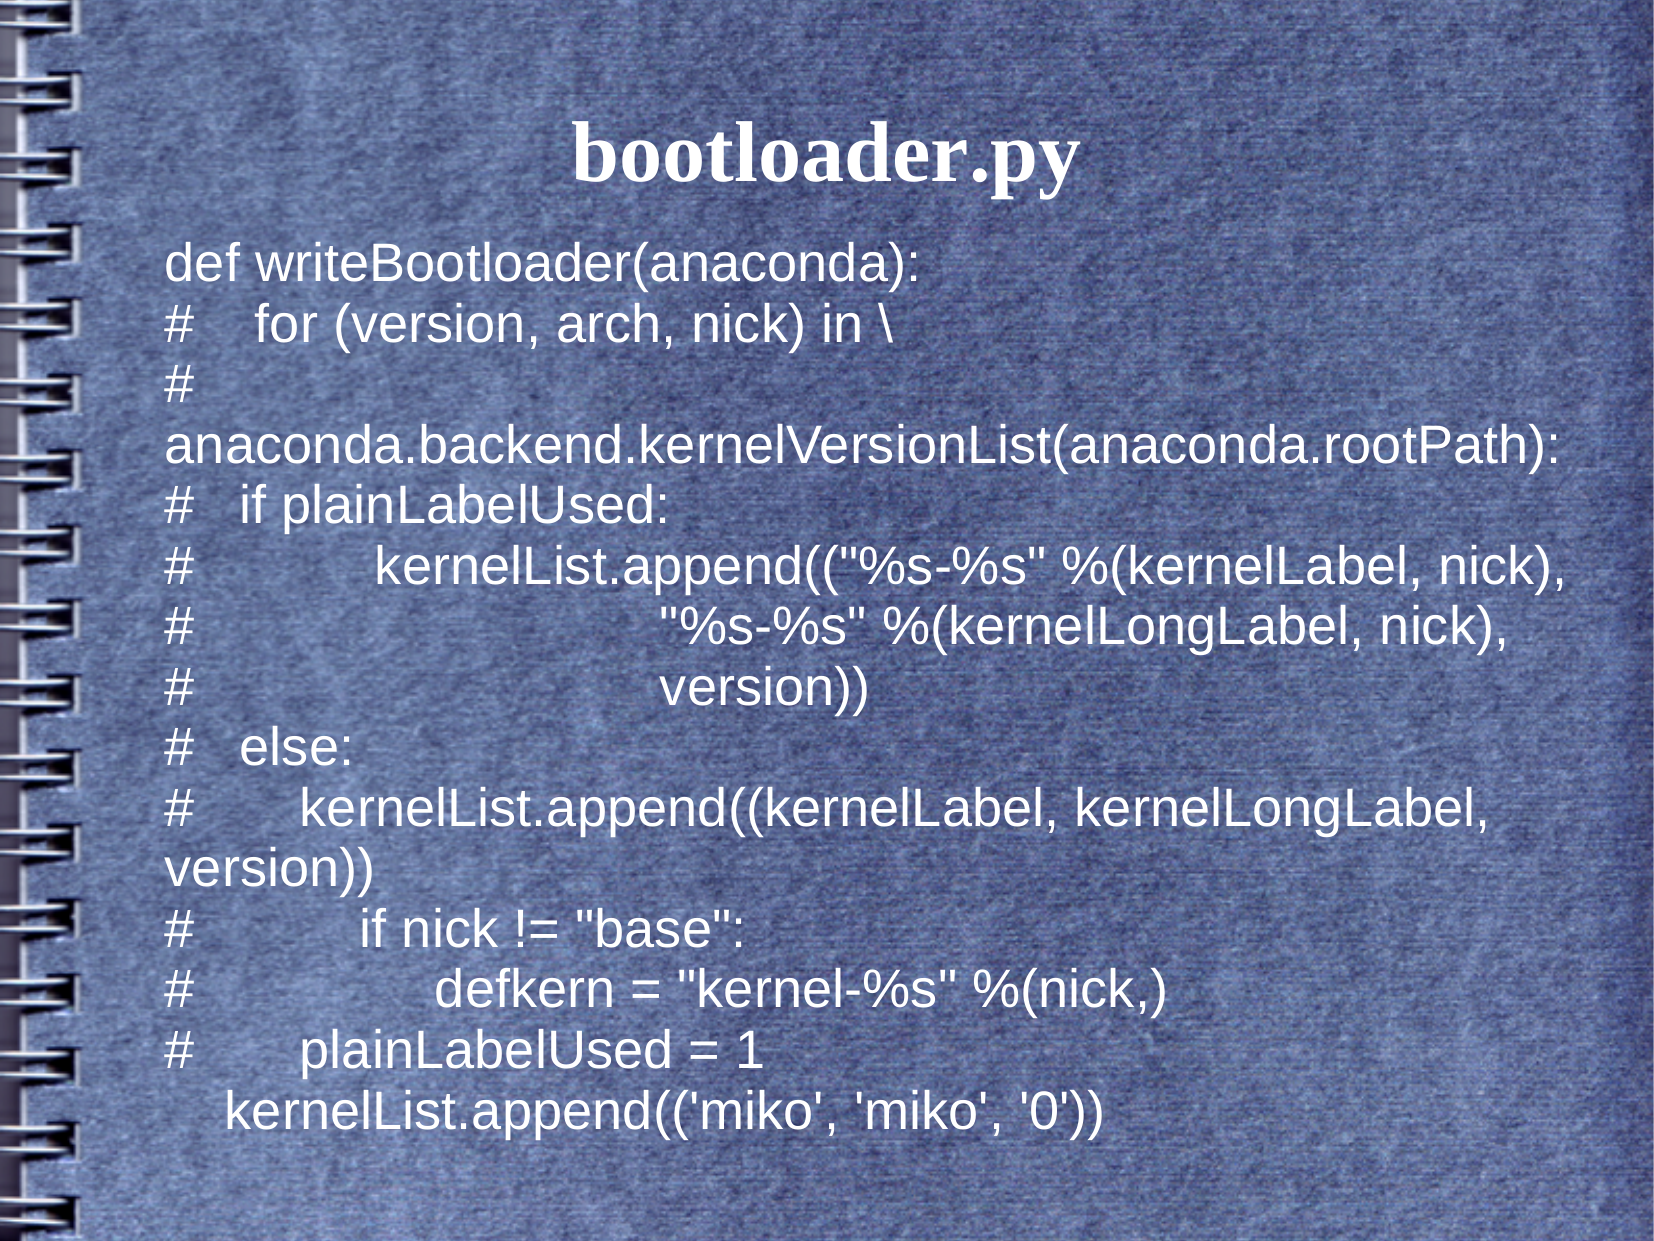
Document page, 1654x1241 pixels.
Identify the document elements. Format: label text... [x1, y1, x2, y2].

text_box def writeBootloader(anaconda): # for (version, arch, nick) in \ # anaconda.backend.kernelVersionList(anaconda.rootPath): # if plainLabelUsed: # kernelList.append(("%s-%s" %(kernelLabel, nick), # "%s-%s" %(kernelLongLabel, nick), # version)) # else: # kernelList.append((kernelLabel, kernelLongLabel, version)) # if nick != "base": # defkern = "kernel-%s" %(nick,) # plainLabelUsed = 1 kernelList.append(('miko', 'miko', '0')) [150, 225, 1613, 1209]
picture [0, 0, 1654, 1241]
title bootloader.py [82, 49, 1571, 257]
